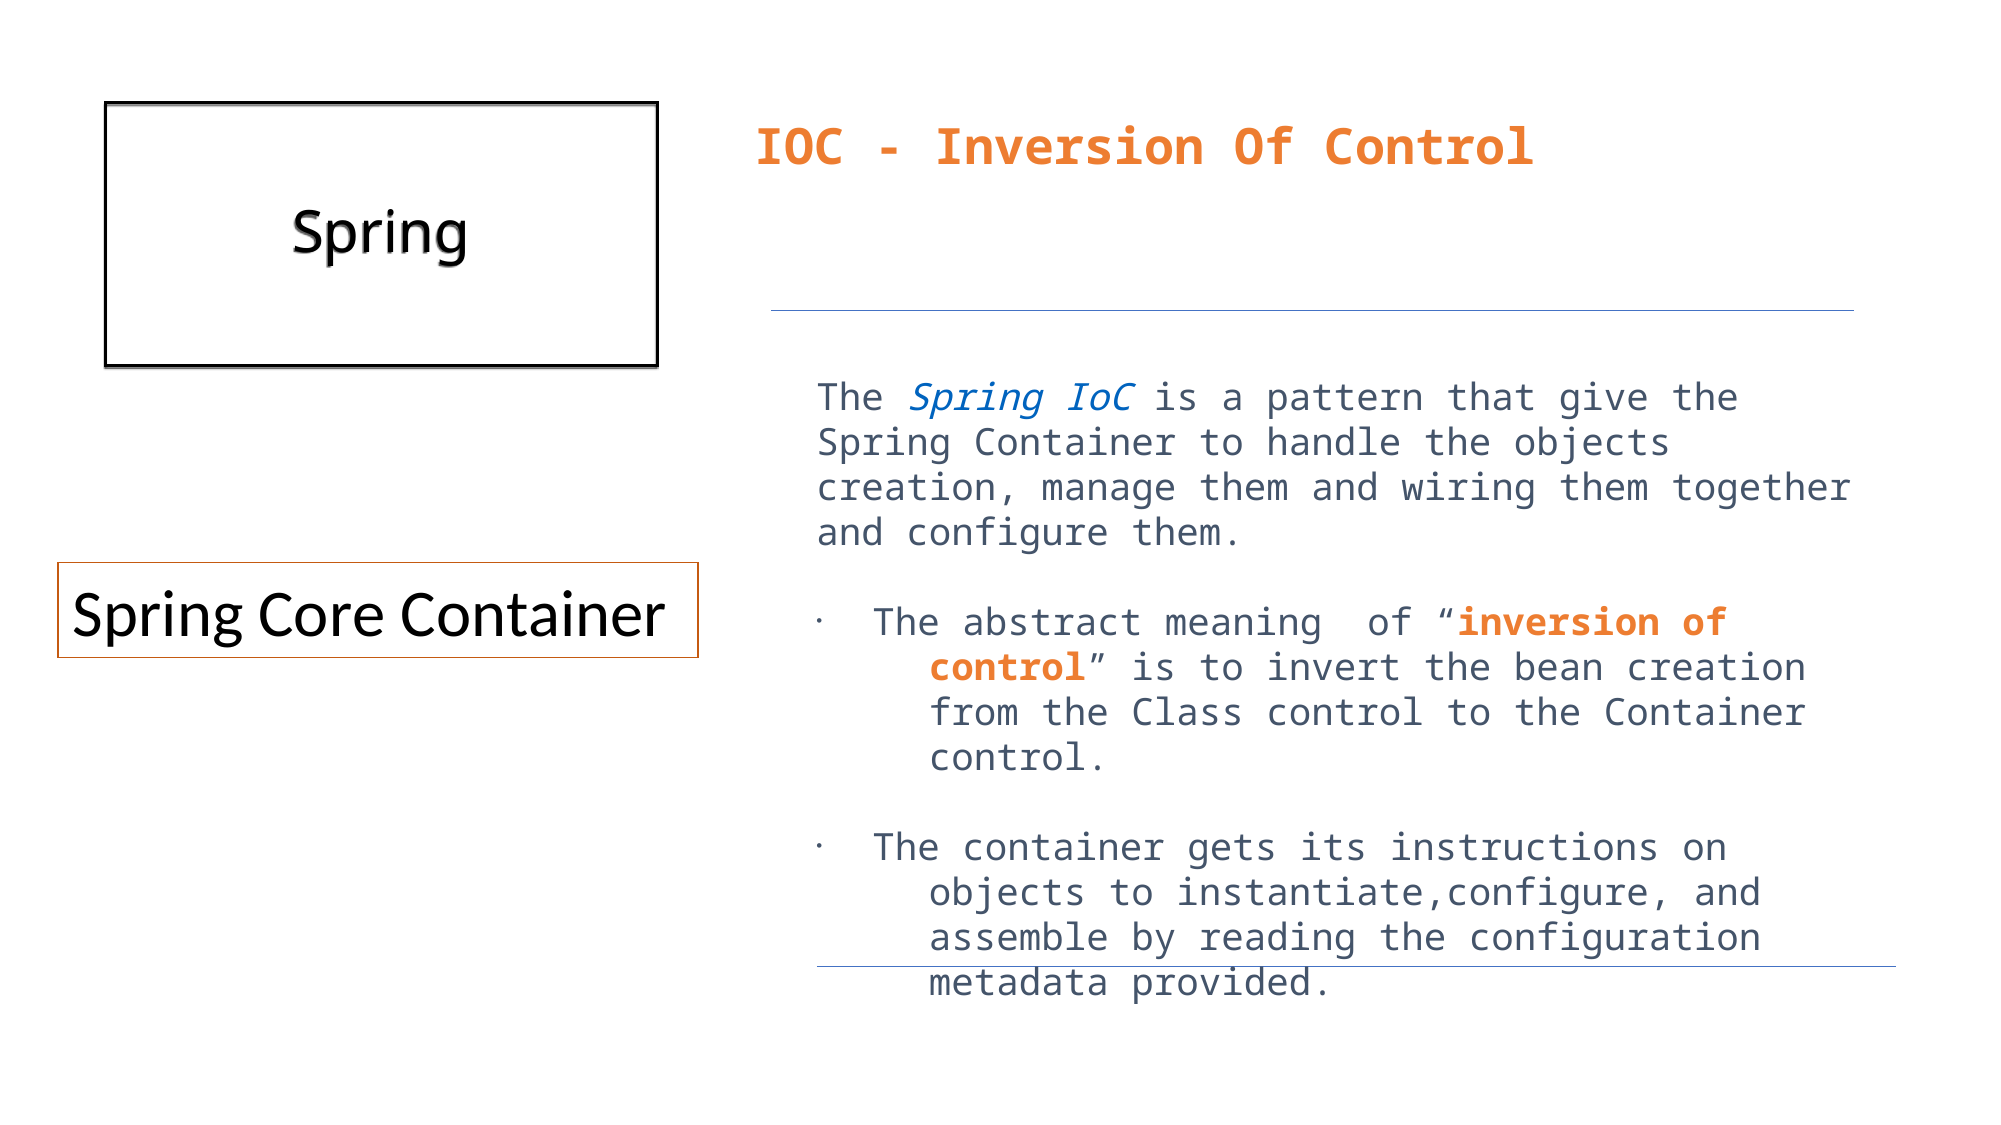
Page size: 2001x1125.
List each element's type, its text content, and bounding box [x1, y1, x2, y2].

text_box The Spring IoC is a pattern that give the Spring Container to handle the objects creation, manage them and wiring them together and configure them. The abstract meaning of “inversion of control” is to invert the bean creation from the Class control to the Container control. The container gets its instructions on objects to instantiate,configure, and assemble by reading the configuration metadata provided. [801, 365, 1885, 881]
text_box IOC - Inversion Of Control [739, 107, 1740, 184]
title Spring [105, 102, 658, 366]
text_box Spring Core Container [58, 562, 698, 658]
